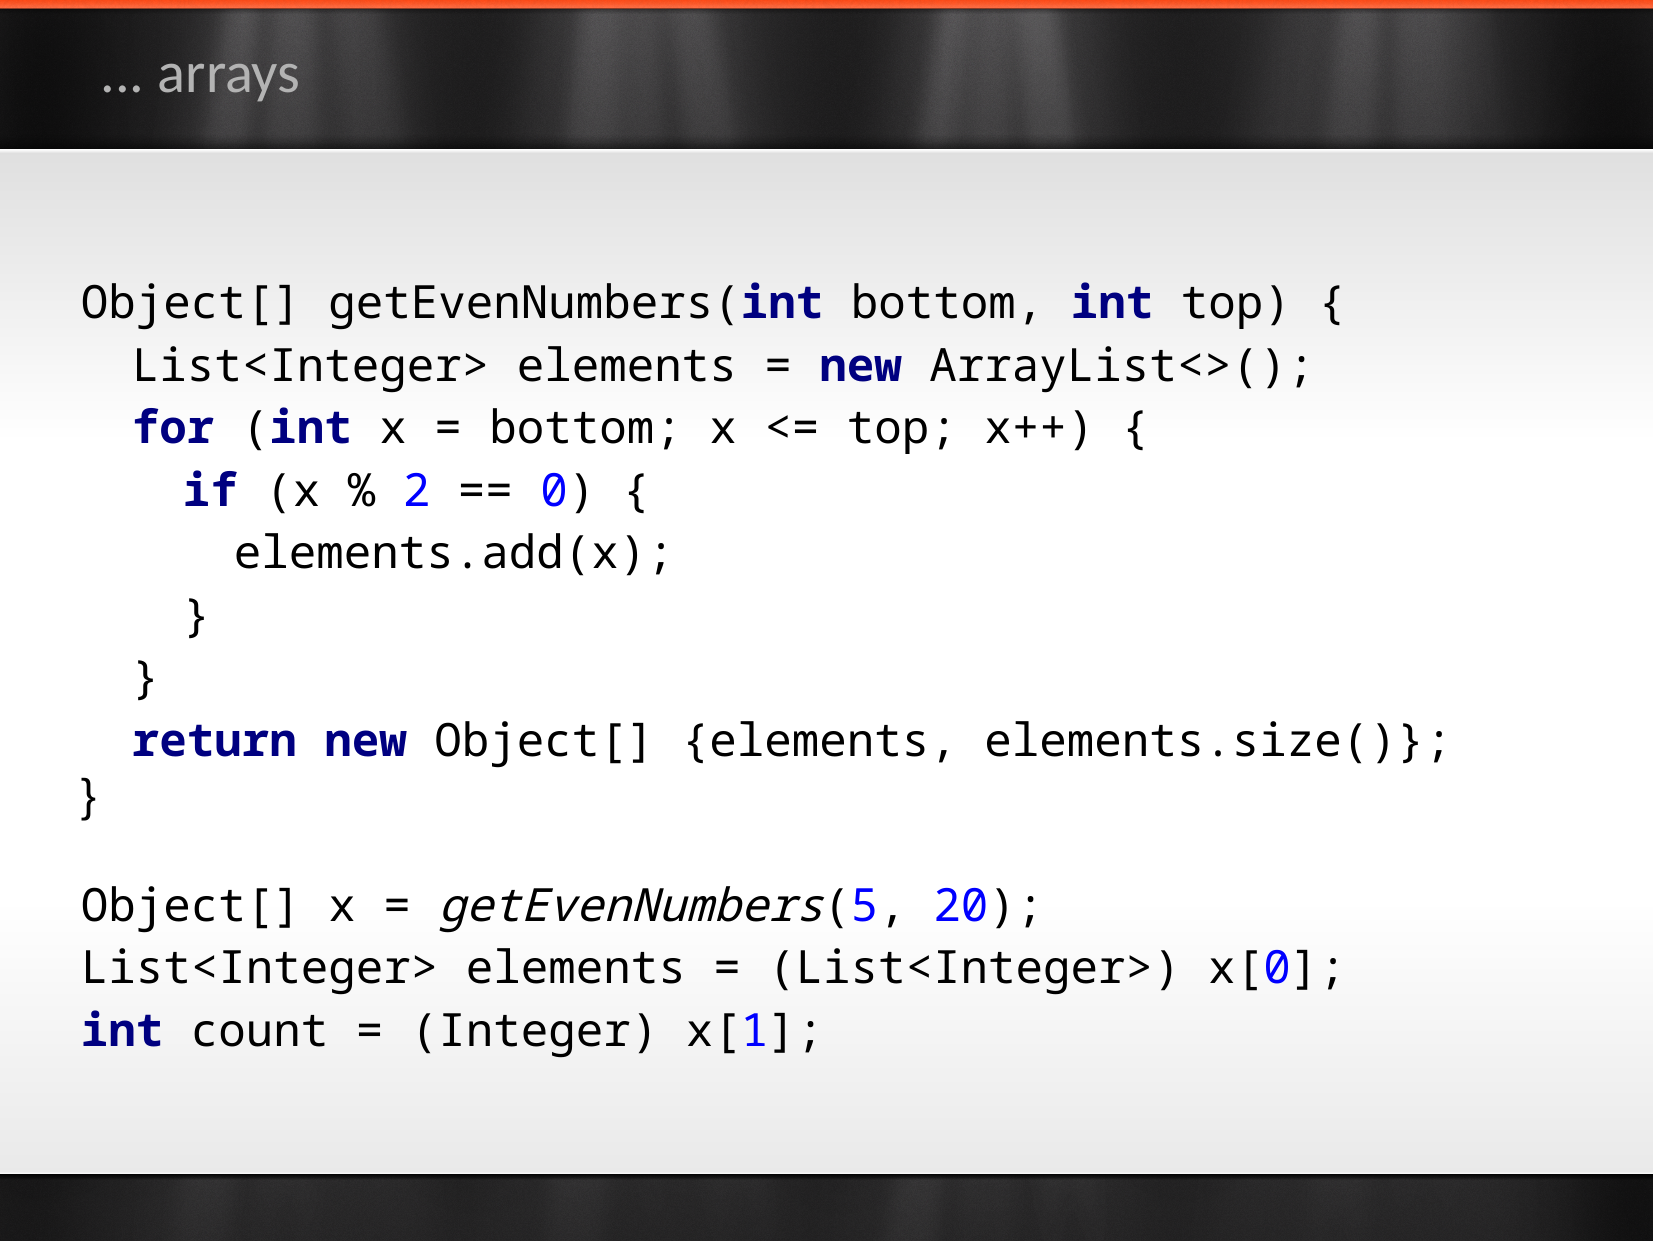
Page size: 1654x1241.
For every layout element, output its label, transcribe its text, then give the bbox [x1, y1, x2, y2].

subtitle Object[] getEvenNumbers(int bottom, int top) { List<Integer> elements = new ArrayList<>(); for (int x = bottom; x <= top; x++) { if (x % 2 == 0) { elements.add(x); } } return new Object[] {elements, elements.size()}; } Object[] x = getEvenNumbers(5, 20); List<Integer> elements = (List<Integer>) x[0]; int count = (Integer) x[1]; [80, 187, 1569, 1142]
picture [0, 0, 1653, 1241]
title ... arrays [100, 6, 1588, 151]
